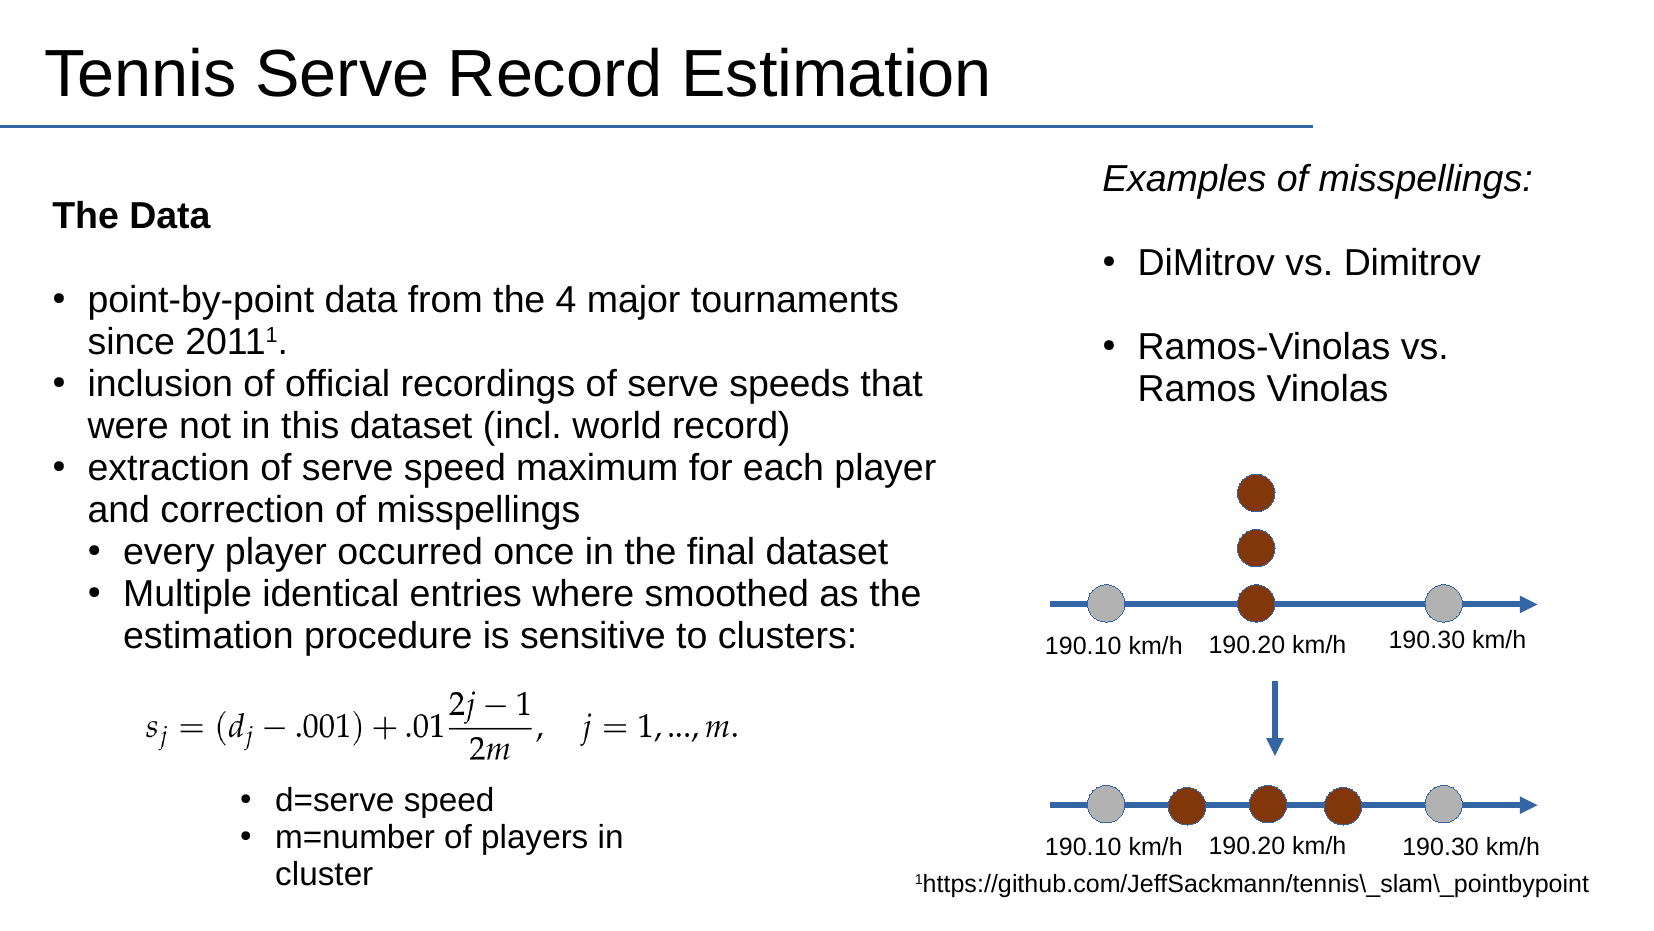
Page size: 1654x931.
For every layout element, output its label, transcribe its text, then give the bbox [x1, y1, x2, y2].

text_box [1424, 785, 1463, 823]
text_box Examples of misspellings: DiMitrov vs. Dimitrov Ramos-Vinolas vs. Ramos Vinolas [1087, 150, 1576, 417]
text_box [1087, 584, 1126, 623]
text_box [1237, 584, 1276, 623]
text_box 190.30 km/h [1373, 618, 1599, 662]
text_box [1237, 529, 1276, 567]
text_box 190.30 km/h [1387, 825, 1613, 868]
text_box [1324, 787, 1362, 824]
text_box 190.10 km/h [1030, 825, 1256, 869]
text_box d=serve speed m=number of players in cluster [225, 774, 713, 925]
text_box [1087, 785, 1126, 823]
text_box [1168, 787, 1206, 825]
title Tennis Serve Record Estimation [44, 17, 1387, 130]
text_box 190.20 km/h [1193, 623, 1419, 667]
text_box 1https://github.com/JeffSackmann/tennis\_slam\_pointbypoint [900, 862, 1654, 906]
text_box 190.20 km/h [1193, 824, 1419, 868]
text_box [1424, 584, 1463, 618]
text_box [1237, 474, 1276, 512]
picture [124, 674, 751, 775]
text_box 190.10 km/h [1030, 624, 1256, 668]
text_box The Data point-by-point data from the 4 major tournaments since 20111. inclusion of official recordings of serve speeds that were not in this dataset (incl. world record) extraction of serve speed maximum for each player and correction of misspellings every player occurred once in the final dataset Multiple identical entries where smoothed as the estimation procedure is sensitive to clusters: [37, 187, 976, 788]
text_box [1249, 785, 1287, 823]
